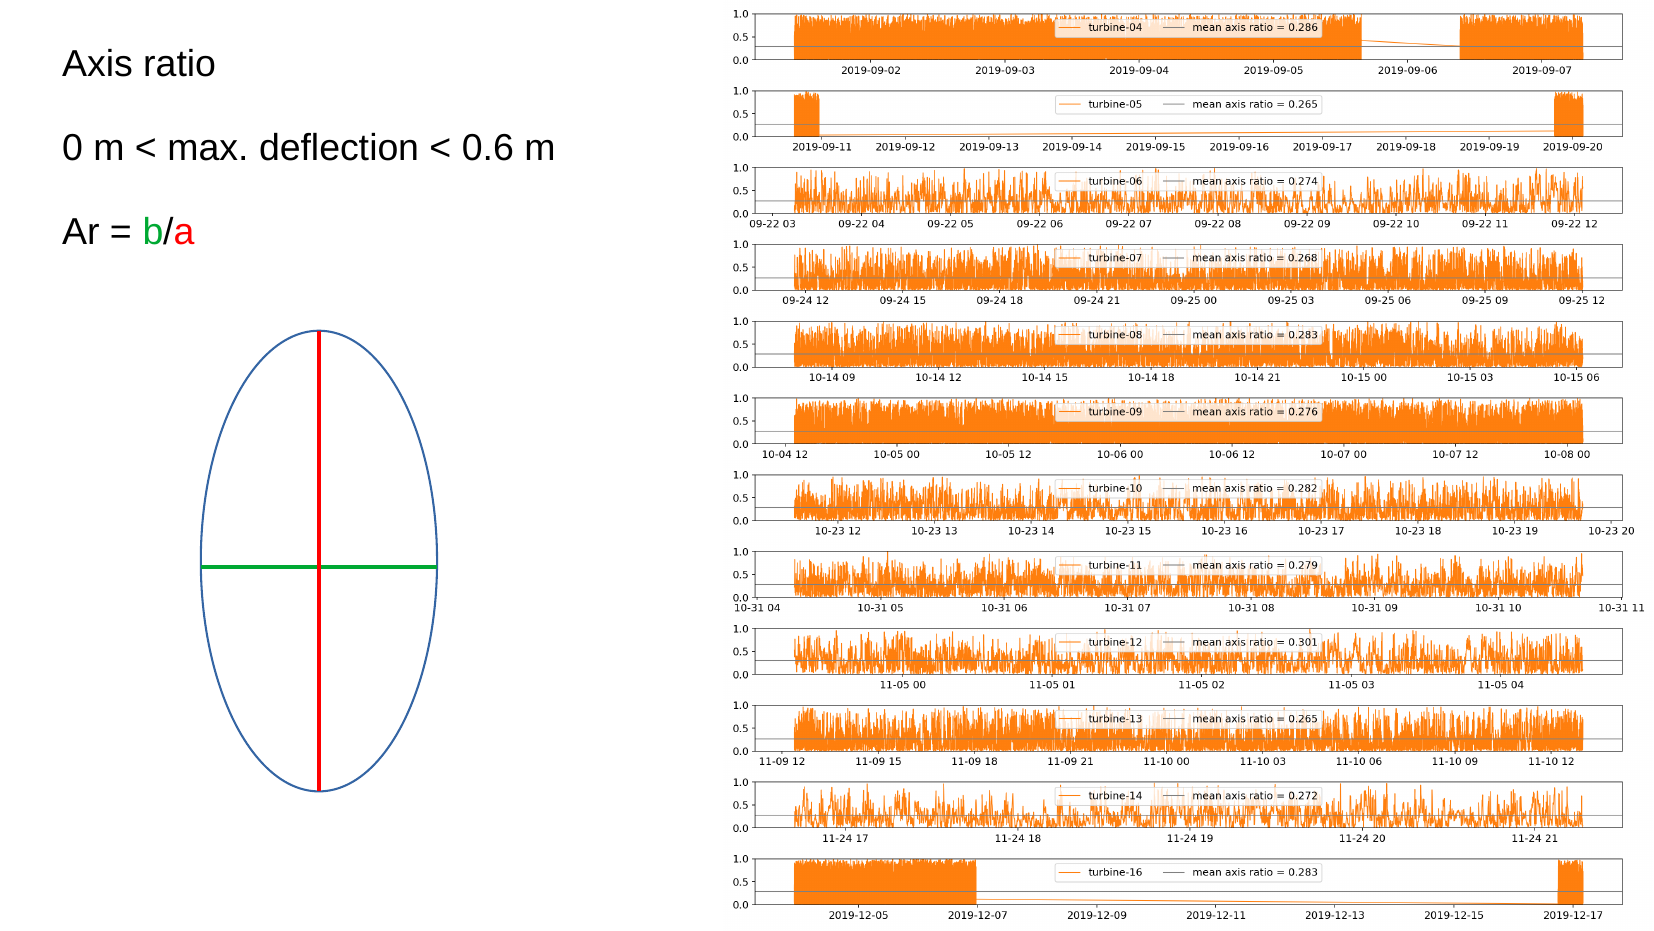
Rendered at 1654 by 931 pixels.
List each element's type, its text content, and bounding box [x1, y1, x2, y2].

text_box Axis ratio 0 m < max. deflection < 0.6 m Ar = b/a [47, 35, 697, 261]
picture [723, 0, 1654, 931]
